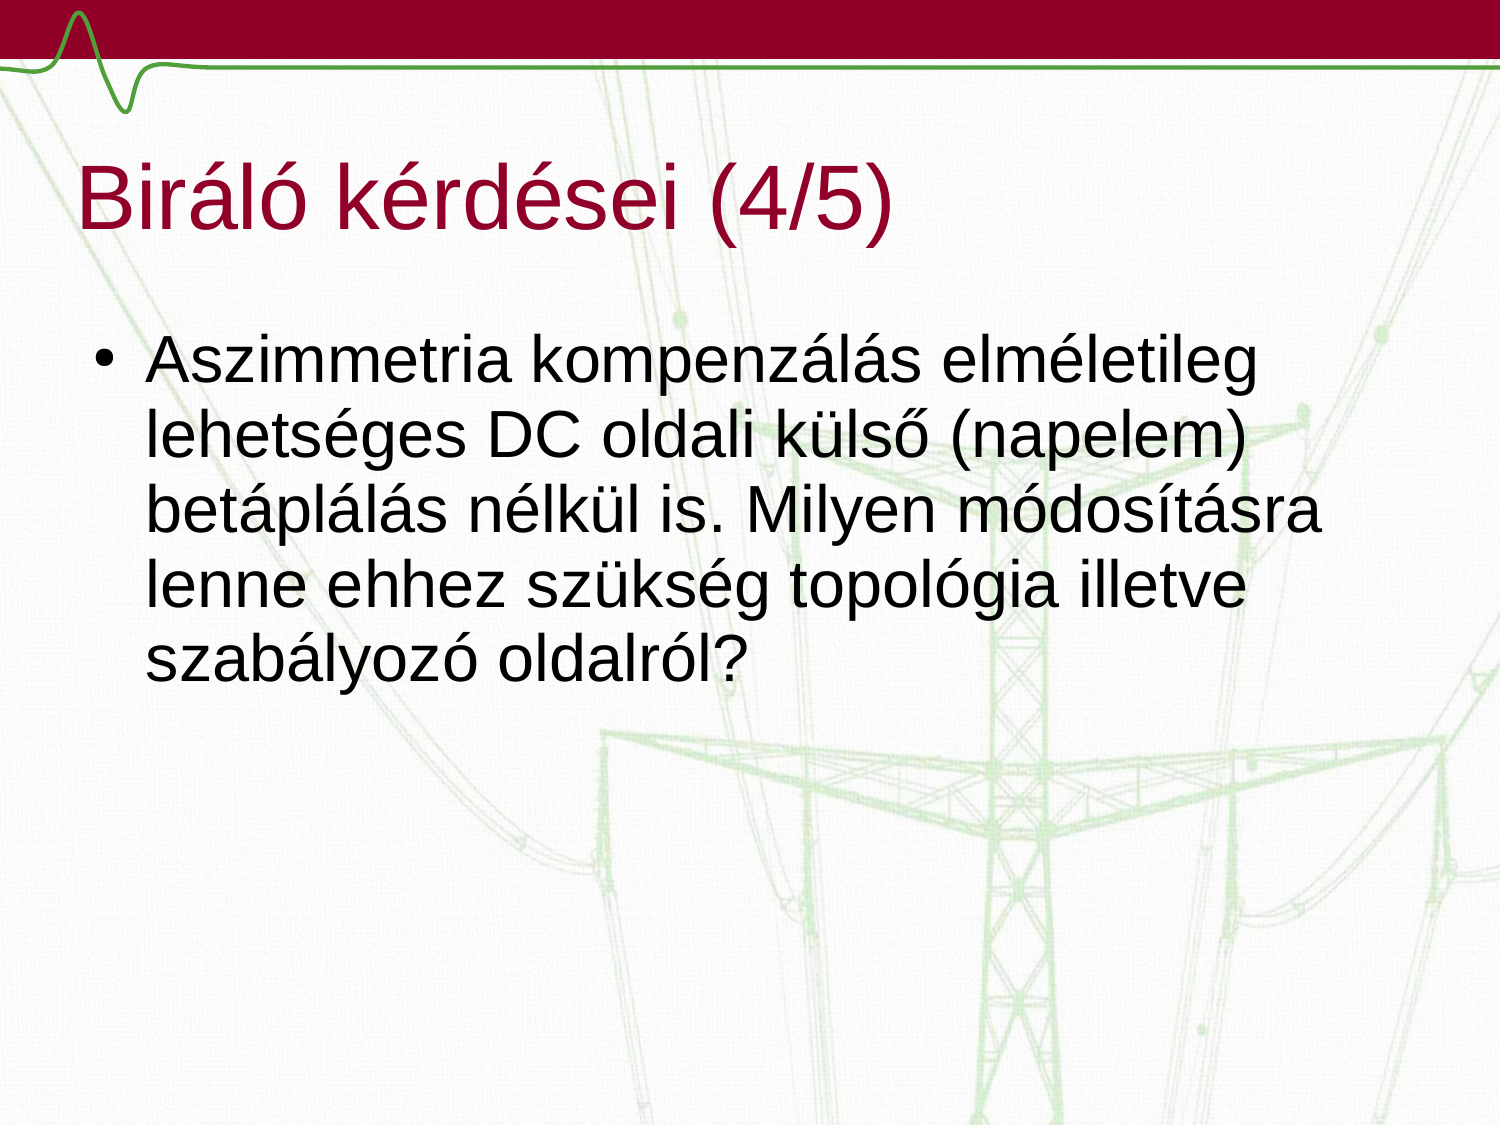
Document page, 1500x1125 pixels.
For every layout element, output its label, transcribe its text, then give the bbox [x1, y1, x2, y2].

list Aszimmetria kompenzálás elméletileg lehetséges DC oldali külső (napelem) betáplálás nélkül is. Milyen módosításra lenne ehhez szükség topológia illetve szabályozó oldalról? [75, 322, 1425, 796]
title Biráló kérdései (4/5) [75, 103, 1425, 292]
picture [0, 59, 1500, 1125]
picture [102, 59, 1500, 103]
picture [0, 59, 53, 69]
